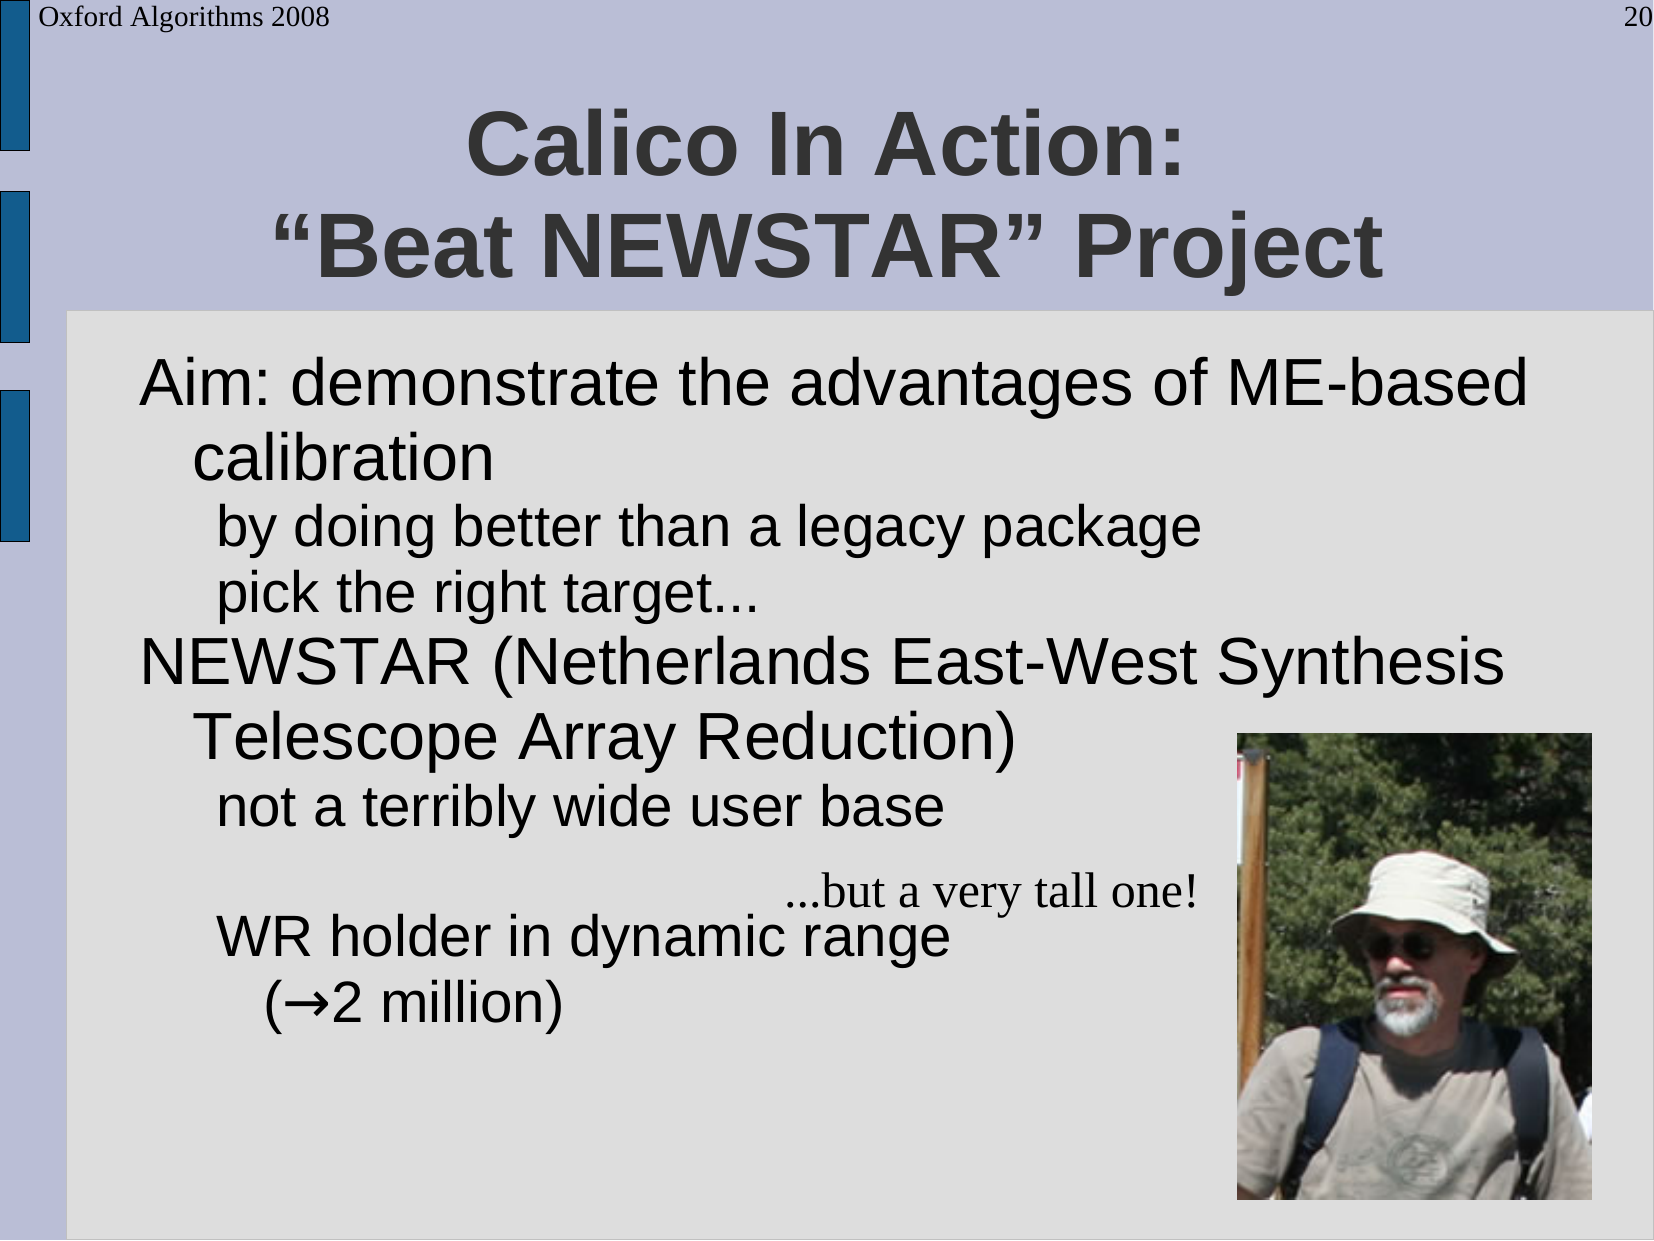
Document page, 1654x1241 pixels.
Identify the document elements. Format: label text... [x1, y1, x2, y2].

title Calico In Action: “Beat NEWSTAR” Project [121, 87, 1534, 302]
text_box ...but a very tall one! [675, 862, 1201, 921]
picture [1237, 733, 1592, 1201]
list Aim: demonstrate the advantages of ME-based calibration by doing better than a legacy package pick the right target... NEWSTAR (Netherlands East-West Synthesis Telescope Array Reduction) not a terribly wide user base WR holder in dynamic range (→2 million) [121, 344, 1534, 1127]
